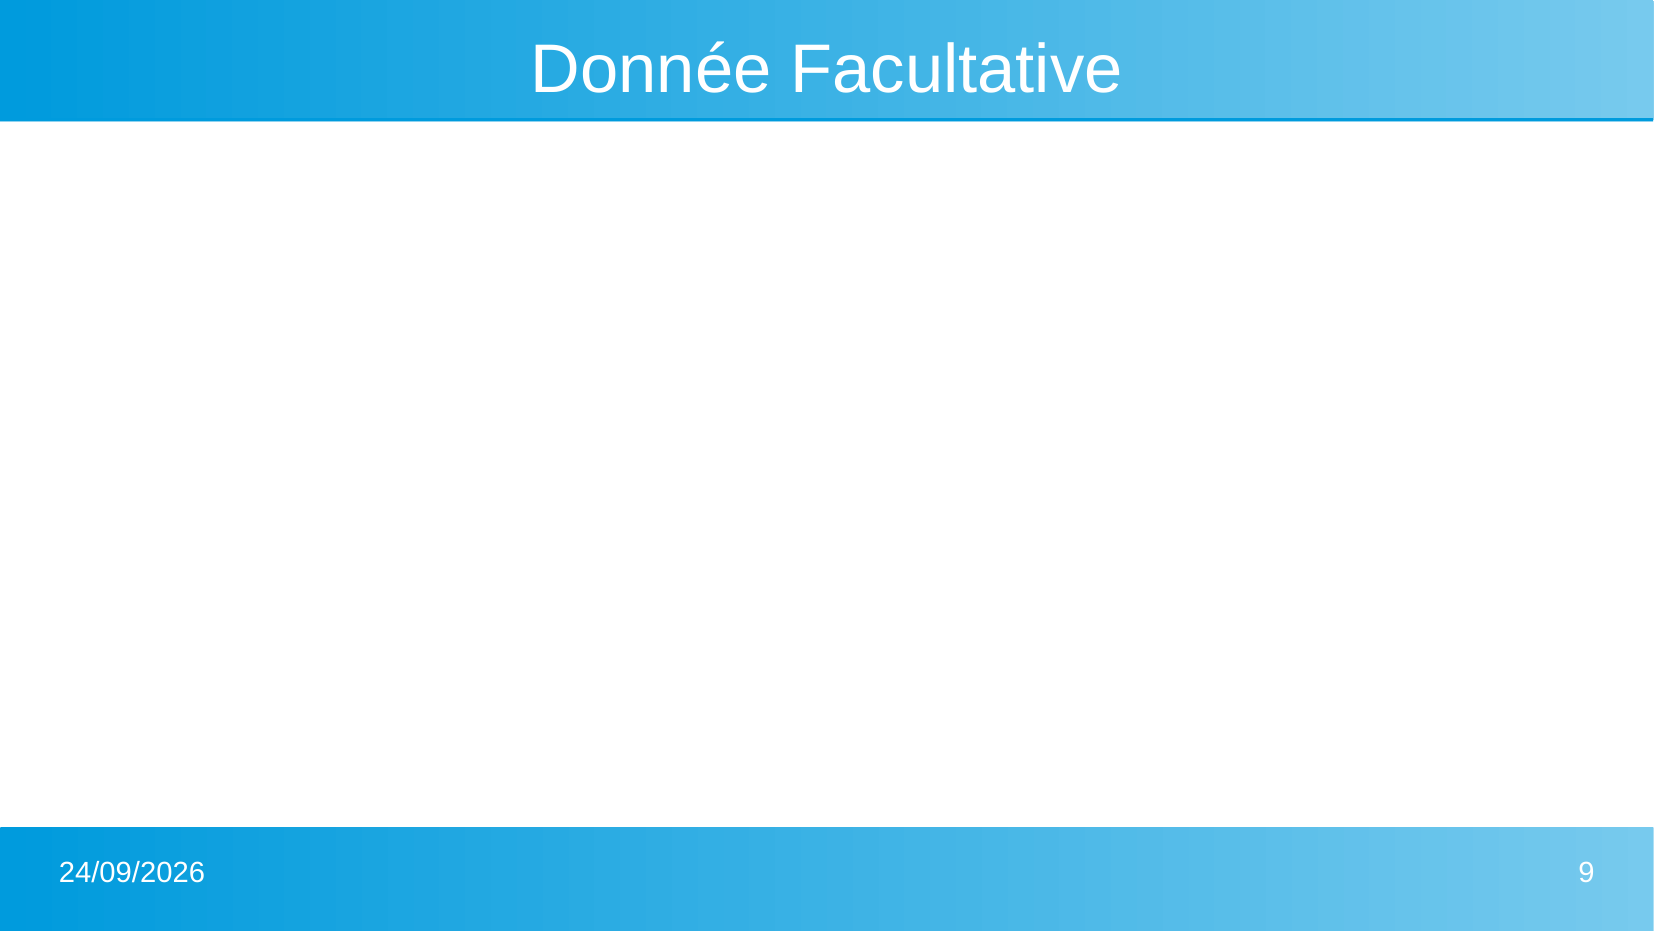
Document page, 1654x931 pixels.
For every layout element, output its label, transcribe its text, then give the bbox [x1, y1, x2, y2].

title Donnée Facultative [59, 29, 1595, 108]
